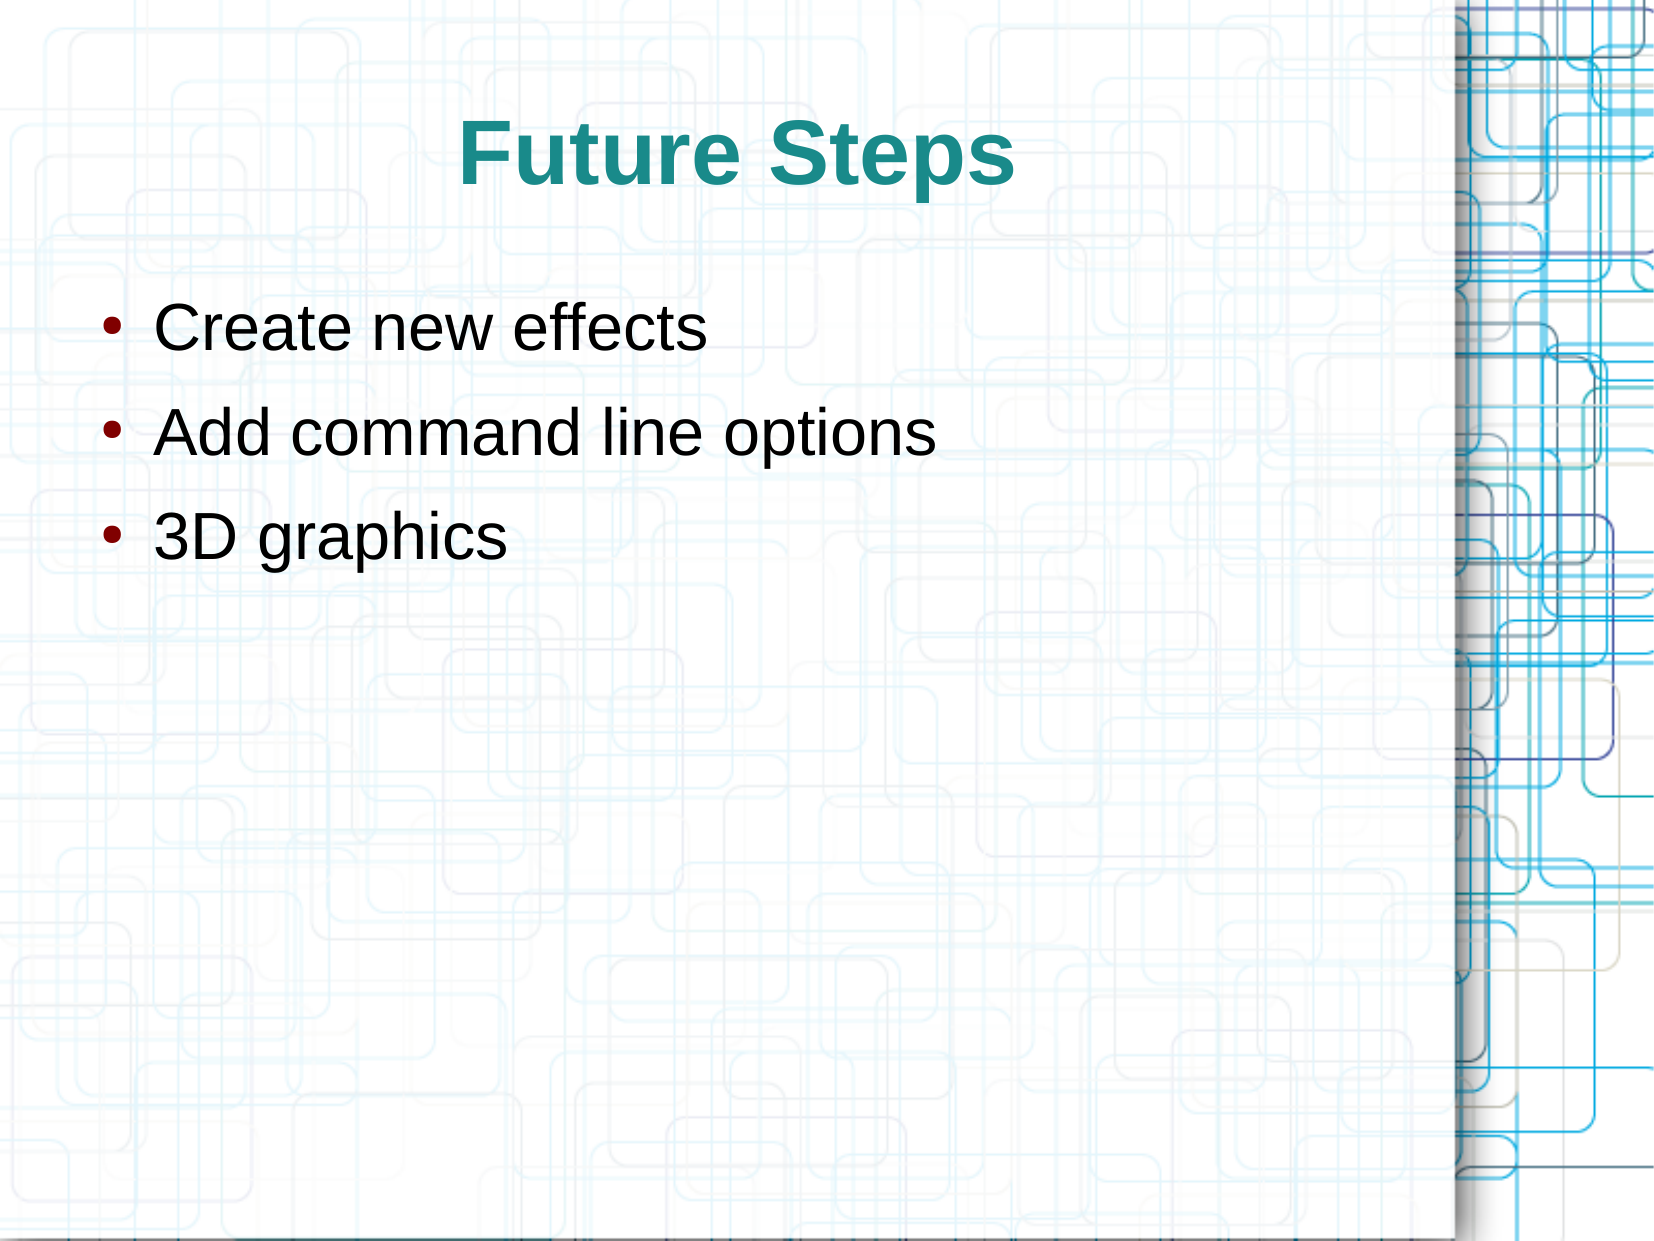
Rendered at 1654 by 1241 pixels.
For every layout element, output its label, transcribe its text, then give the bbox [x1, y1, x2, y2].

list Create new effects Add command line options 3D graphics [82, 290, 1418, 1094]
picture [0, 0, 1654, 1241]
title Future Steps [59, 56, 1418, 250]
